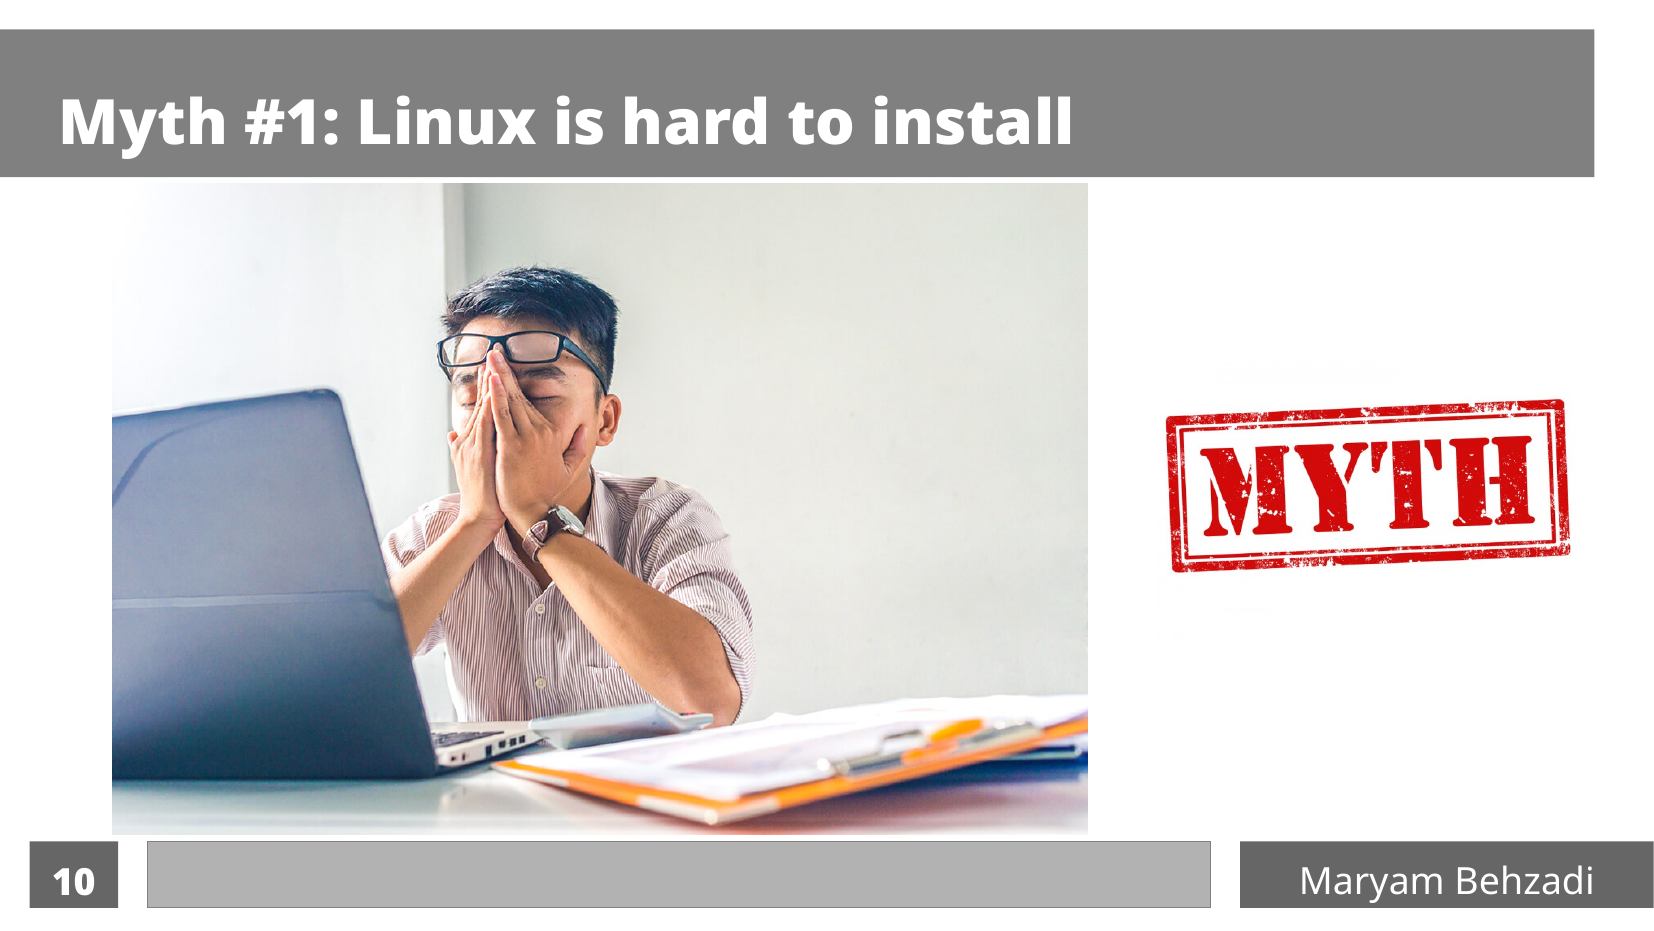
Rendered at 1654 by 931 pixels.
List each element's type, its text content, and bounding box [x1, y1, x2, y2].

picture [1156, 356, 1578, 638]
picture [112, 183, 1088, 835]
title Myth #1: Linux is hard to install [59, 44, 1595, 163]
